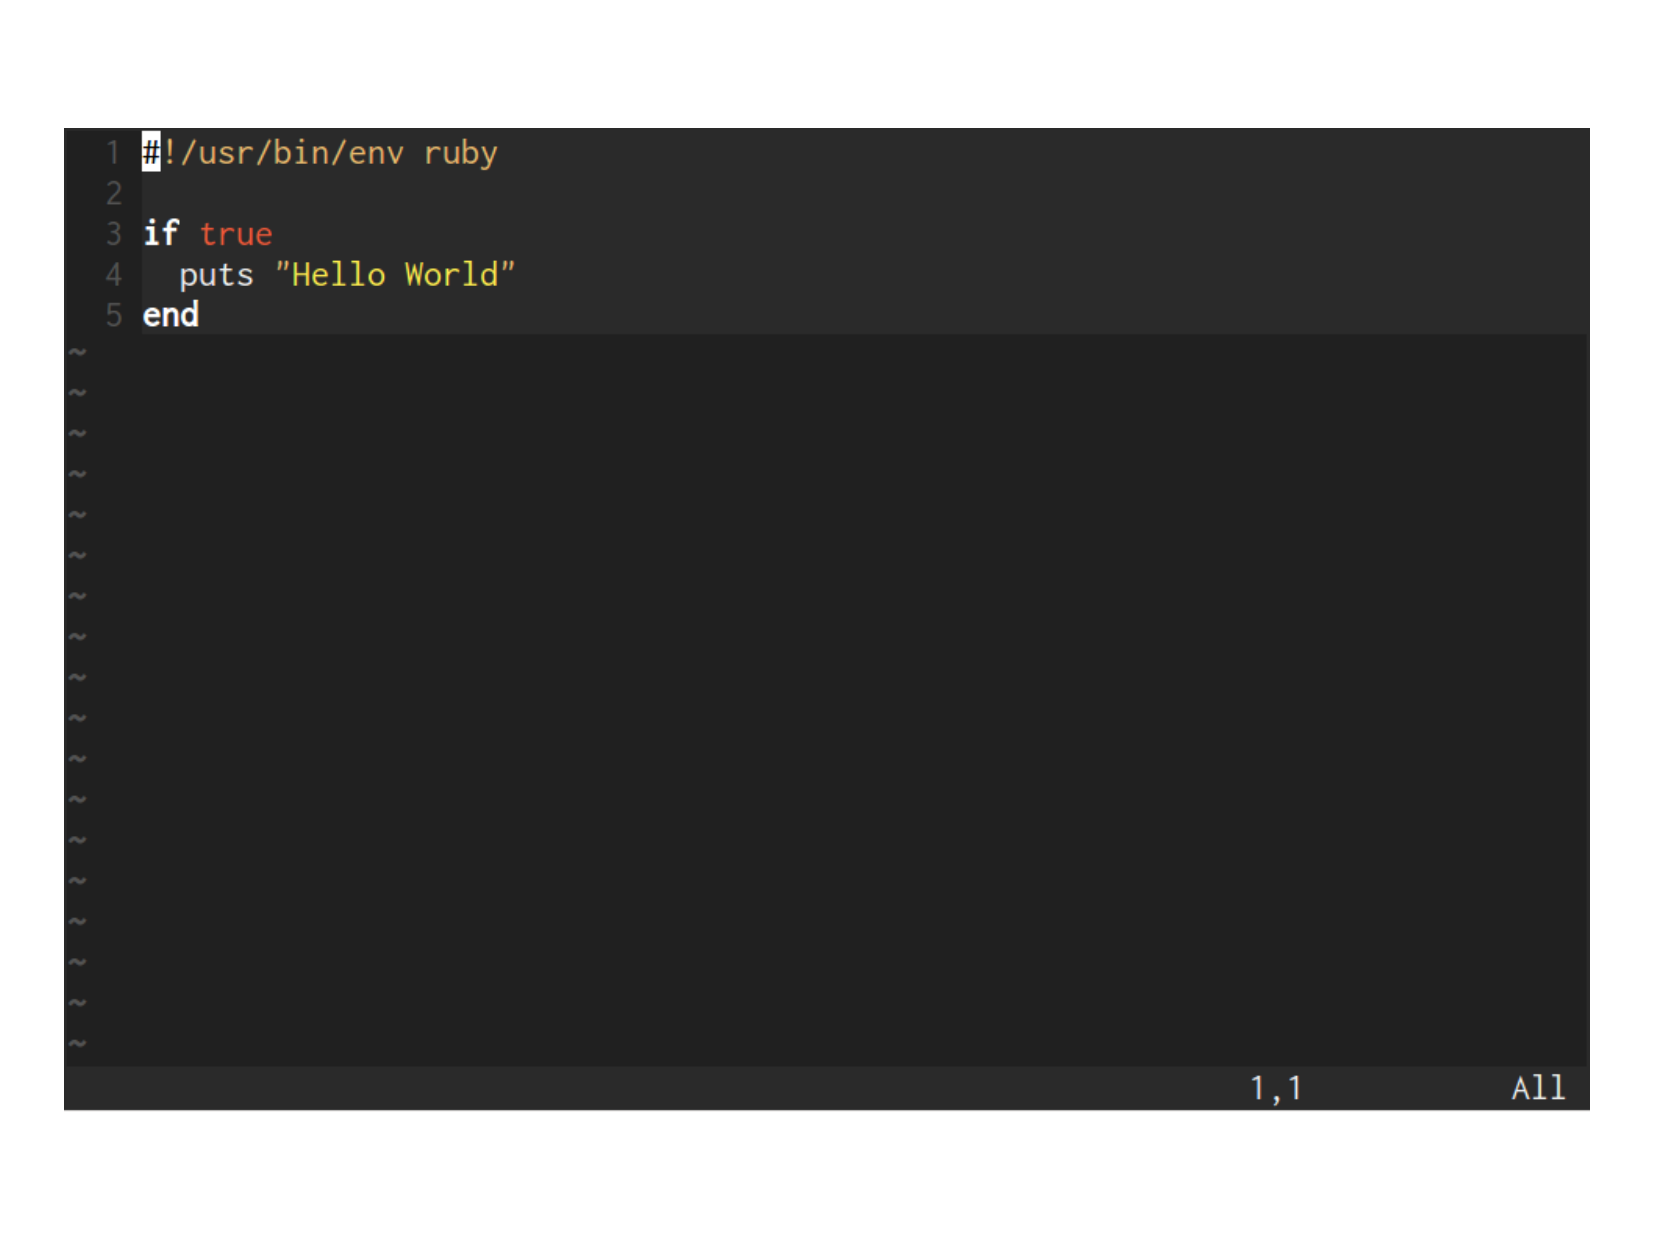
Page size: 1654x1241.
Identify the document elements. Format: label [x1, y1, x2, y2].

picture [64, 128, 1590, 1112]
